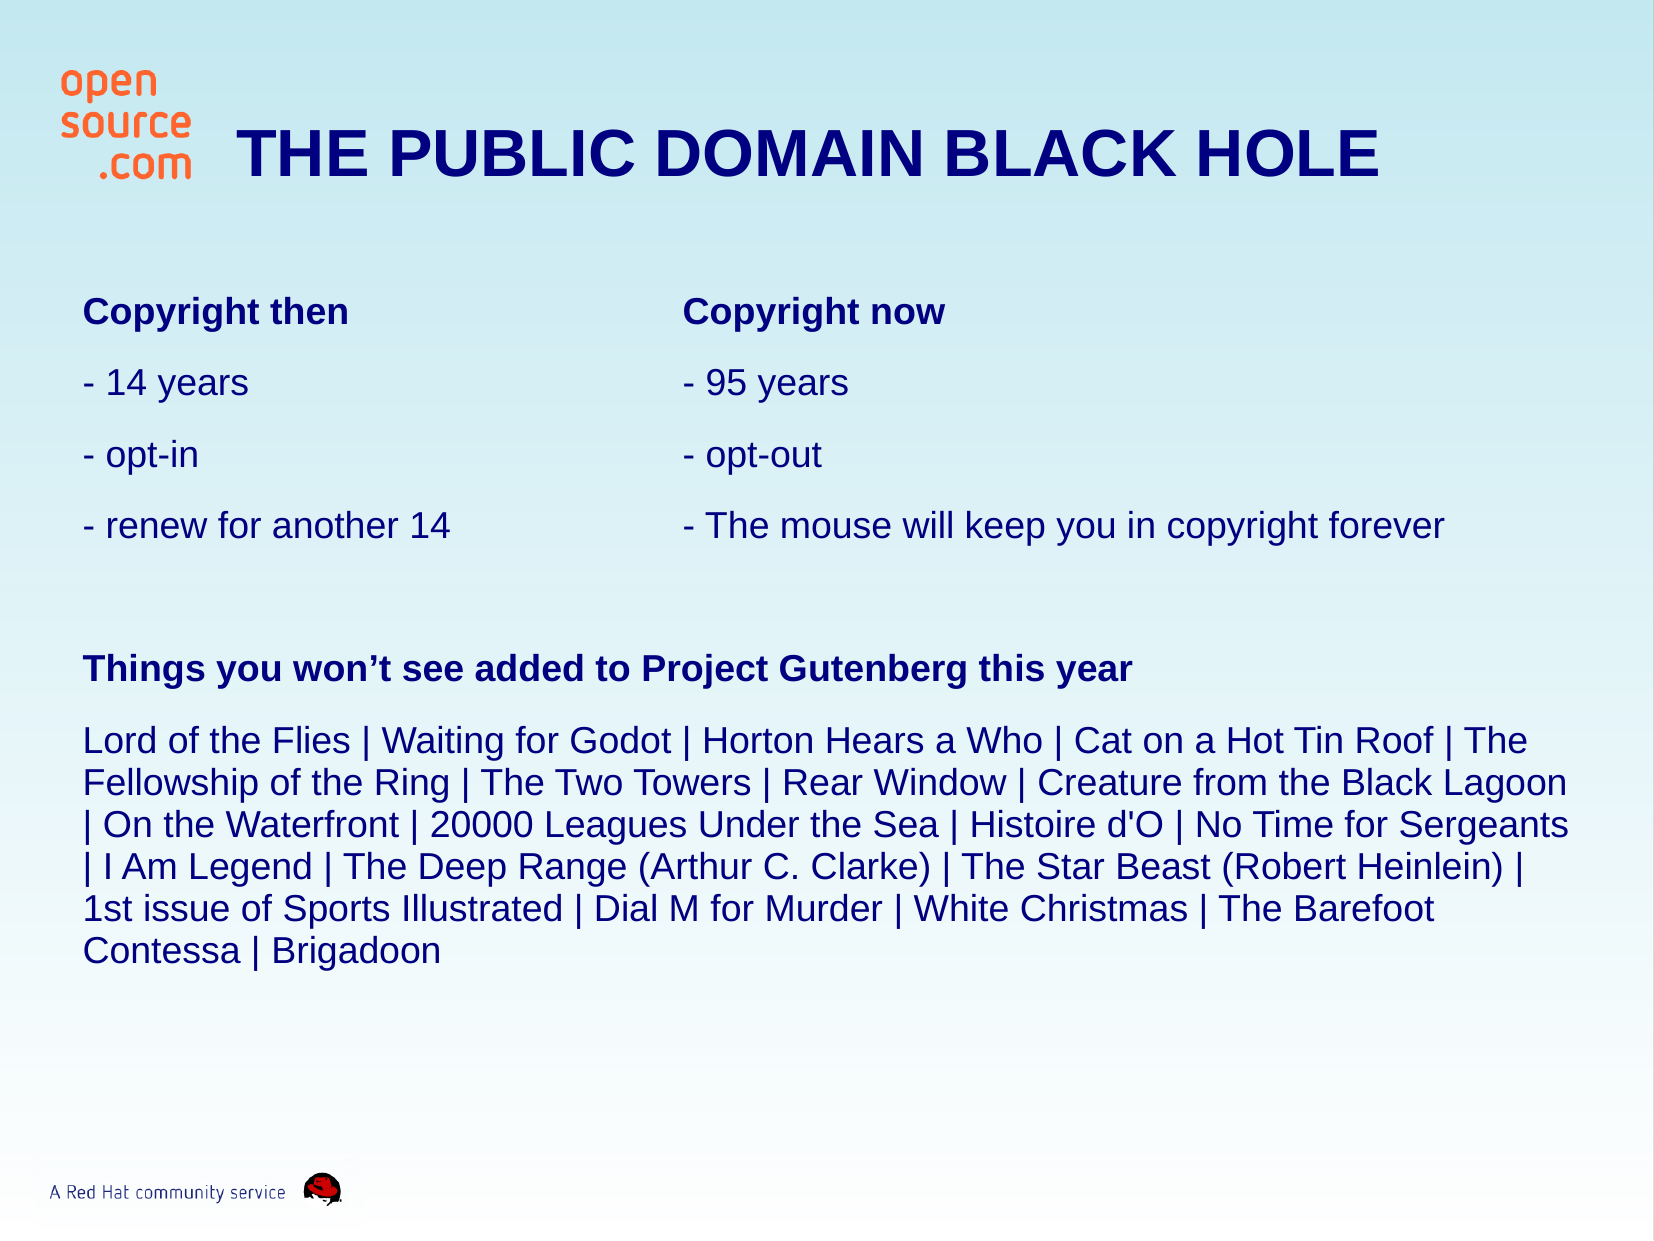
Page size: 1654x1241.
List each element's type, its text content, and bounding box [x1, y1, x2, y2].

title THE PUBLIC DOMAIN BLACK HOLE [236, 49, 1654, 257]
list Copyright then Copyright now - 14 years - 95 years - opt-in - opt-out - renew for another 14 - The mouse will keep you in copyright forever Things you won’t see added to Project Gutenberg this year Lord of the Flies | Waiting for Godot | Horton Hears a Who | Cat on a Hot Tin Roof | The Fellowship of the Ring | The Two Towers | Rear Window | Creature from the Black Lagoon | On the Waterfront | 20000 Leagues Under the Sea | Histoire d'O | No Time for Sergeants | I Am Legend | The Deep Range (Arthur C. Clarke) | The Star Beast (Robert Heinlein) | 1st issue of Sports Illustrated | Dial M for Murder | White Christmas | The Barefoot Contessa | Brigadoon [82, 290, 1571, 1109]
picture [0, 0, 1654, 1241]
